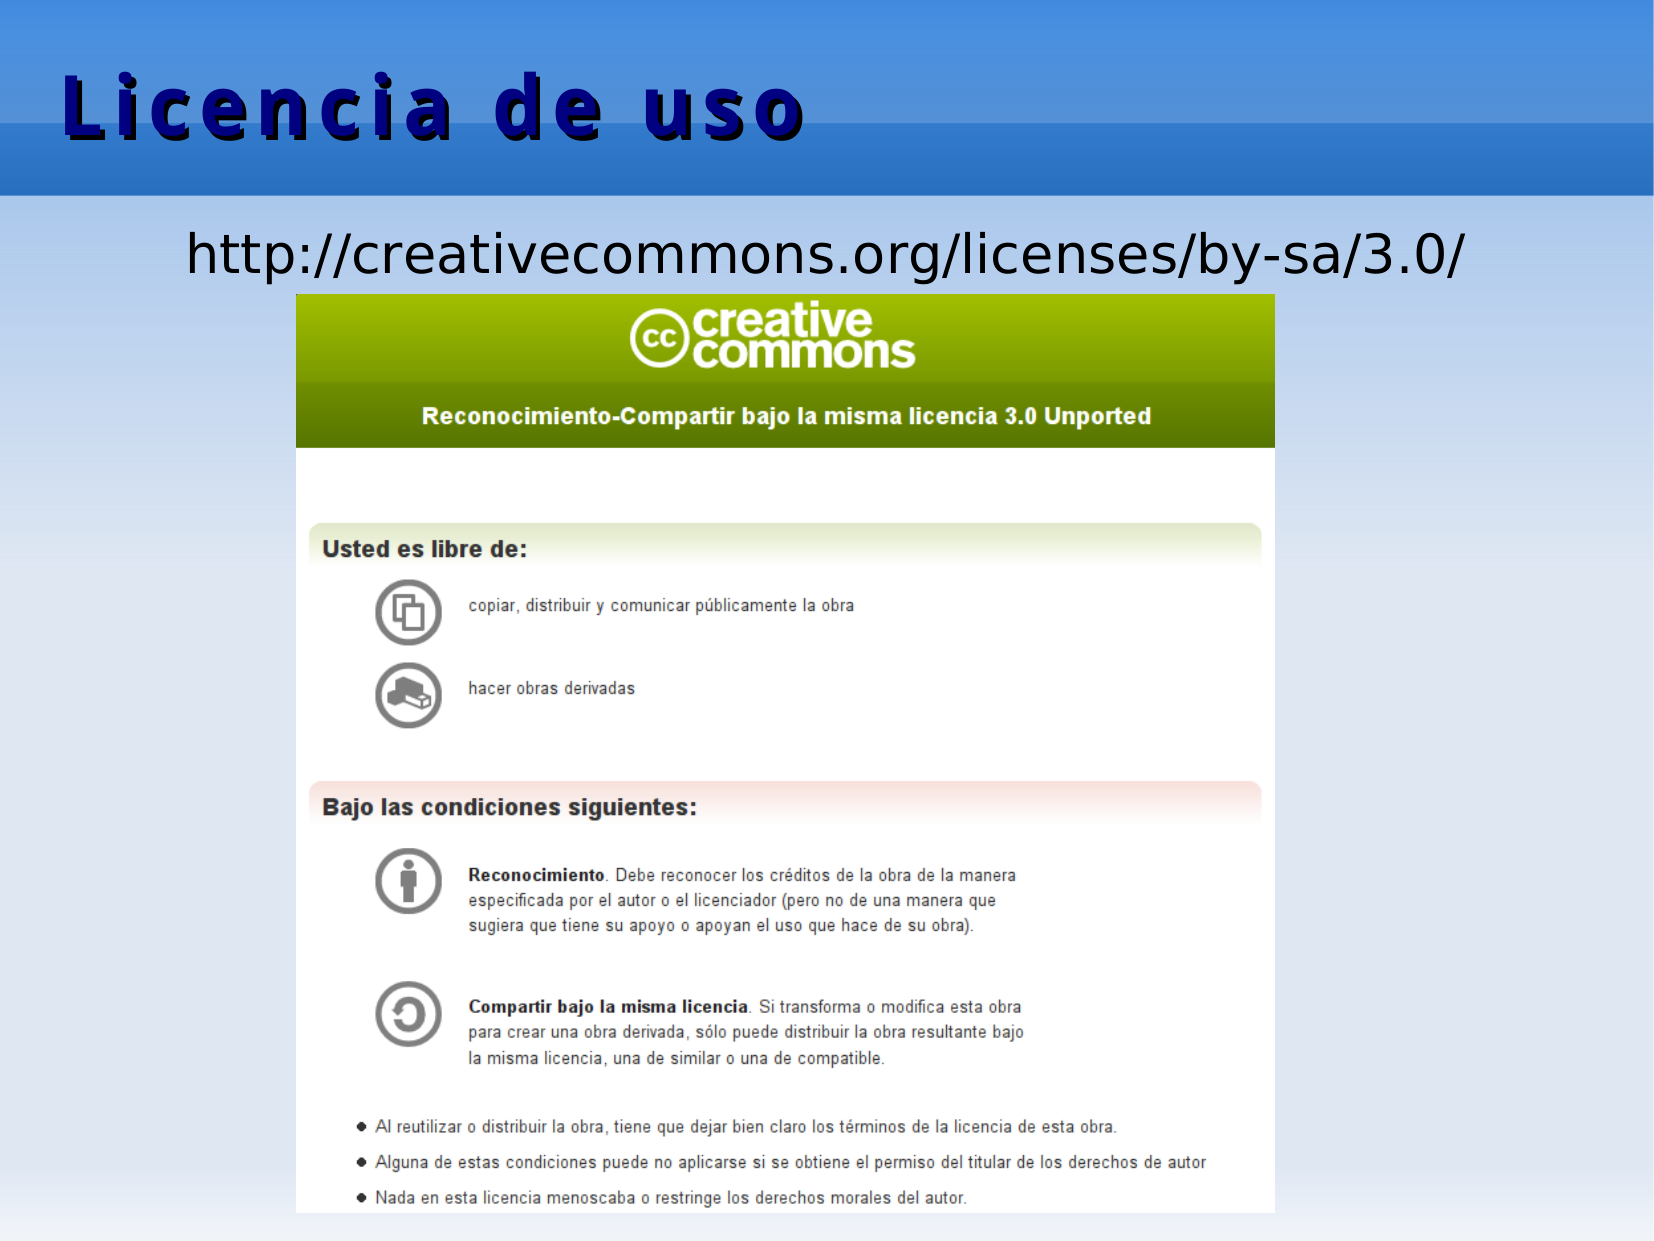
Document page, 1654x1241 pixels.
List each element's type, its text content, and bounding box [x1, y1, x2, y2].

title Licencia de uso [59, 29, 1654, 178]
text_box http://creativecommons.org/licenses/by-sa/3.0/ [82, 207, 1571, 303]
picture [0, 0, 1654, 1241]
